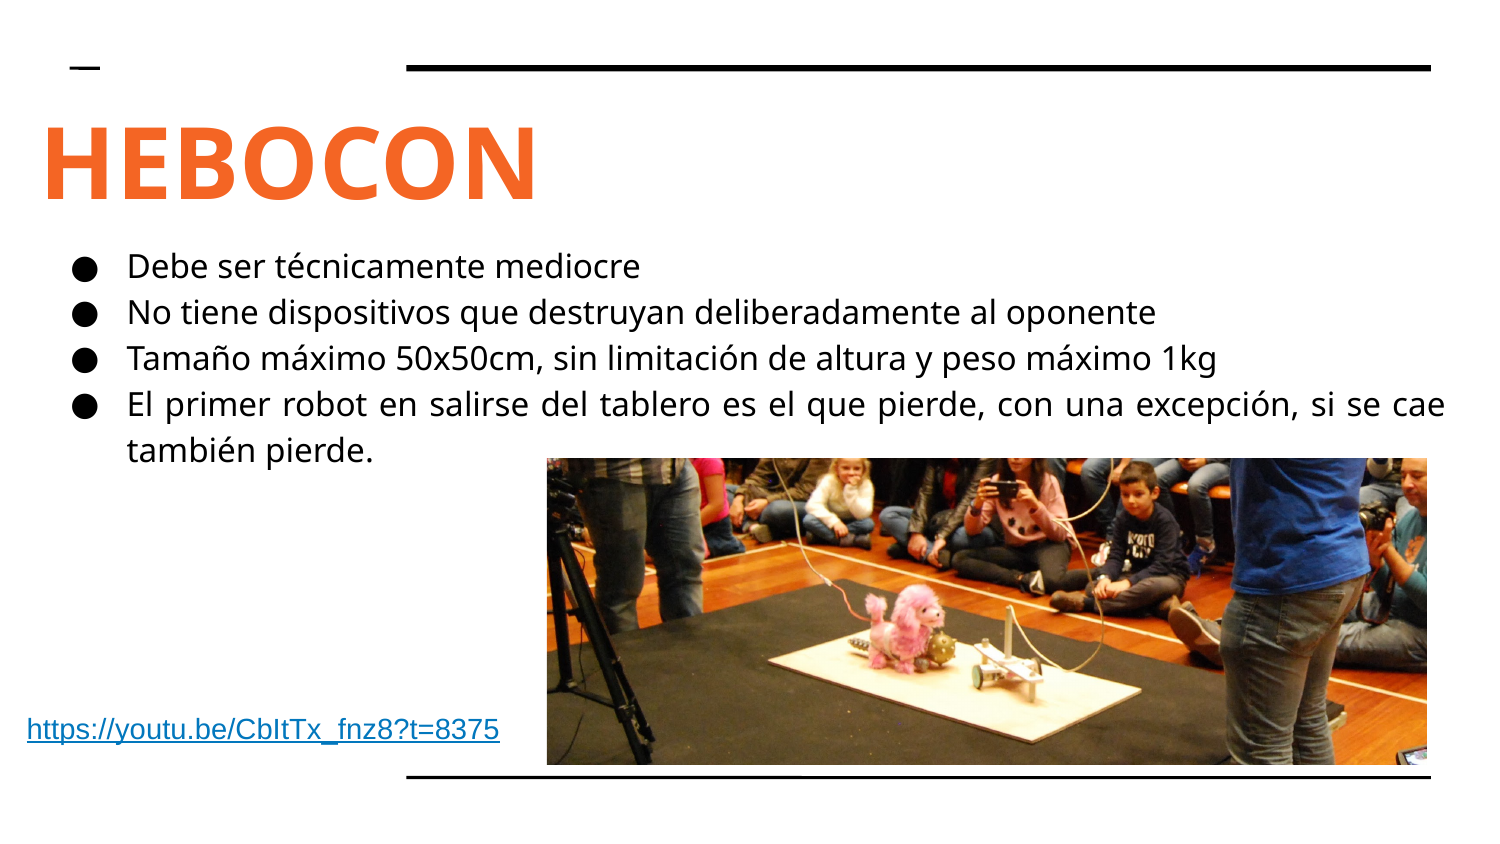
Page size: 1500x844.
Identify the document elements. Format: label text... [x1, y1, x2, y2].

title HEBOCON [24, 84, 1084, 189]
text_box https://youtu.be/CbItTx_fnz8?t=8375 [11, 695, 547, 765]
list Debe ser técnicamente mediocre No tiene dispositivos que destruyan deliberadamente al oponente Tamaño máximo 50x50cm, sin limitación de altura y peso máximo 1kg El primer robot en salirse del tablero es el que pierde, con una excepción, si se cae también pierde. [36, 224, 1464, 797]
picture [546, 458, 1427, 765]
